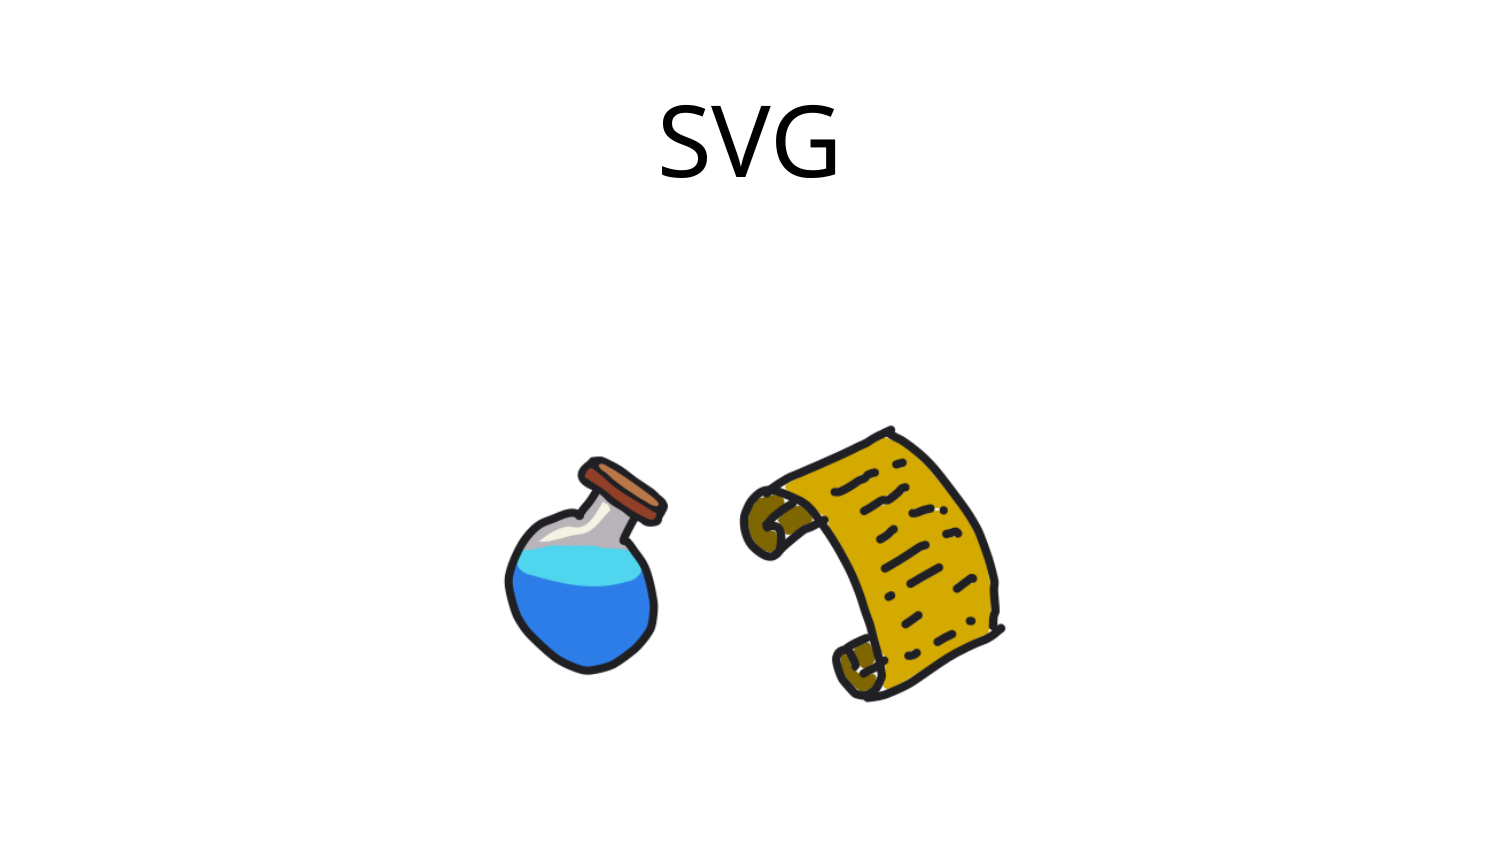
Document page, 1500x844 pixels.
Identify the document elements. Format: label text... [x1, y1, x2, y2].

picture [482, 406, 1018, 720]
title SVG [51, 53, 1449, 493]
